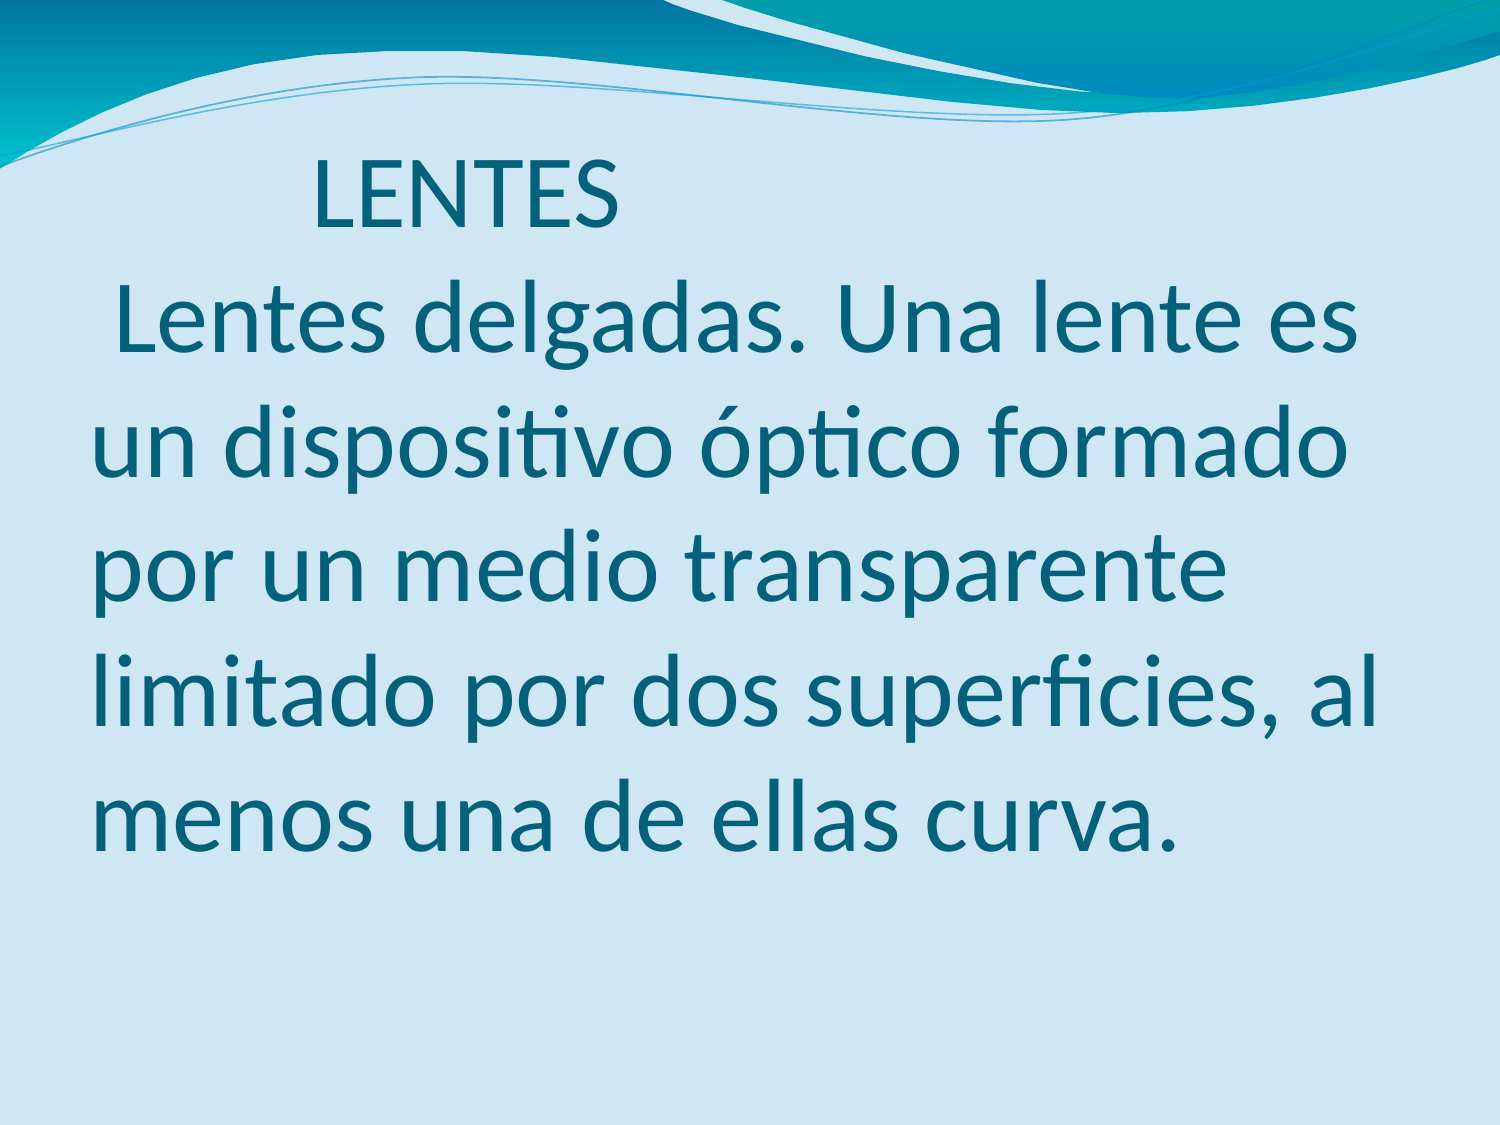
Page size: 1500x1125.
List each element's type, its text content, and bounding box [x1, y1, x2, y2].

title LENTES Lentes delgadas. Una lente es un dispositivo óptico formado por un medio transparente limitado por dos superficies, al menos una de ellas curva. [75, 115, 1438, 1125]
